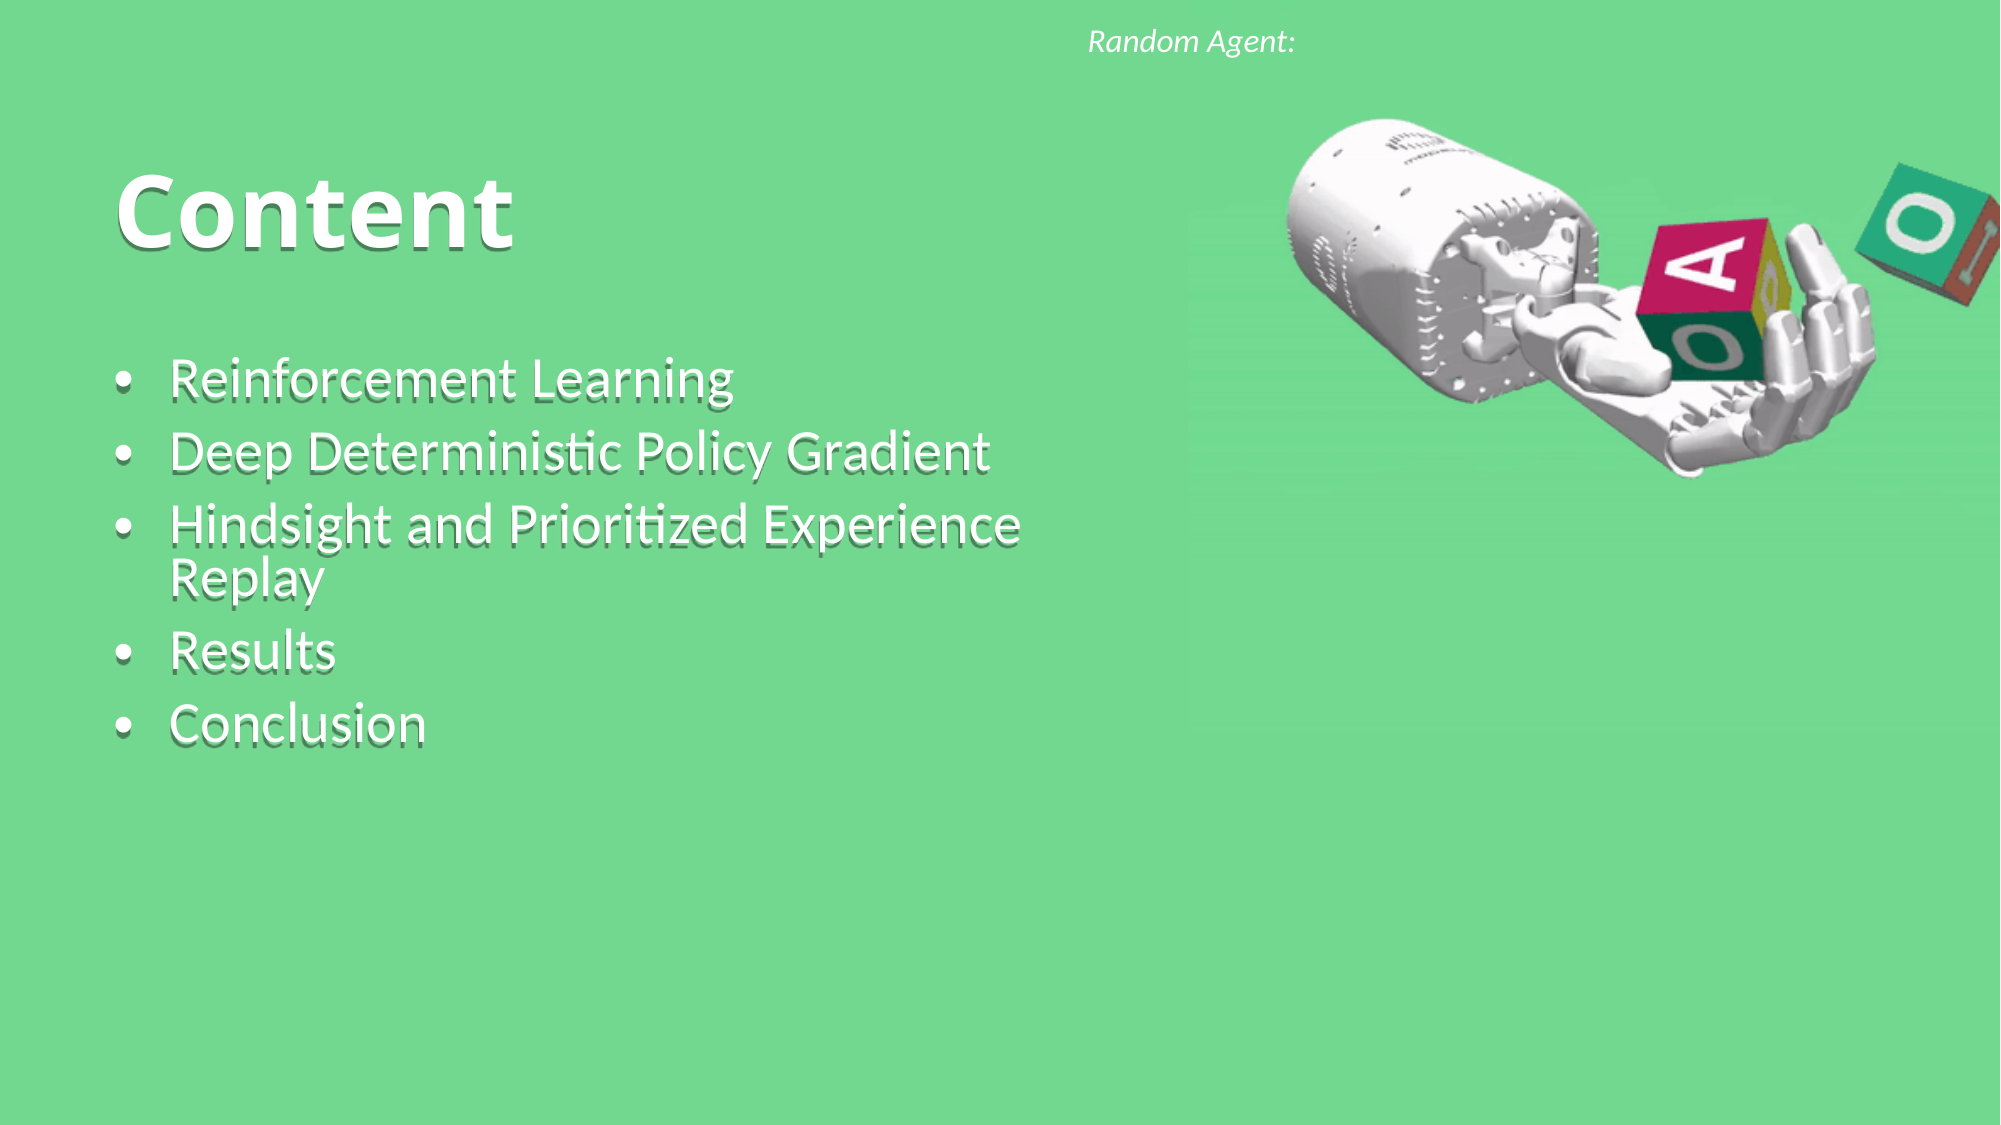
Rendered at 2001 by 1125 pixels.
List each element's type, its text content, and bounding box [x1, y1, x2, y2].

text_box Content [98, 142, 1105, 280]
text_box Random Agent: [1072, 21, 1975, 75]
text_box Reinforcement Learning Deep Deterministic Policy Gradient Hindsight and Prioritized Experience Replay Results Conclusion [98, 348, 1105, 991]
picture [1188, 0, 2000, 731]
